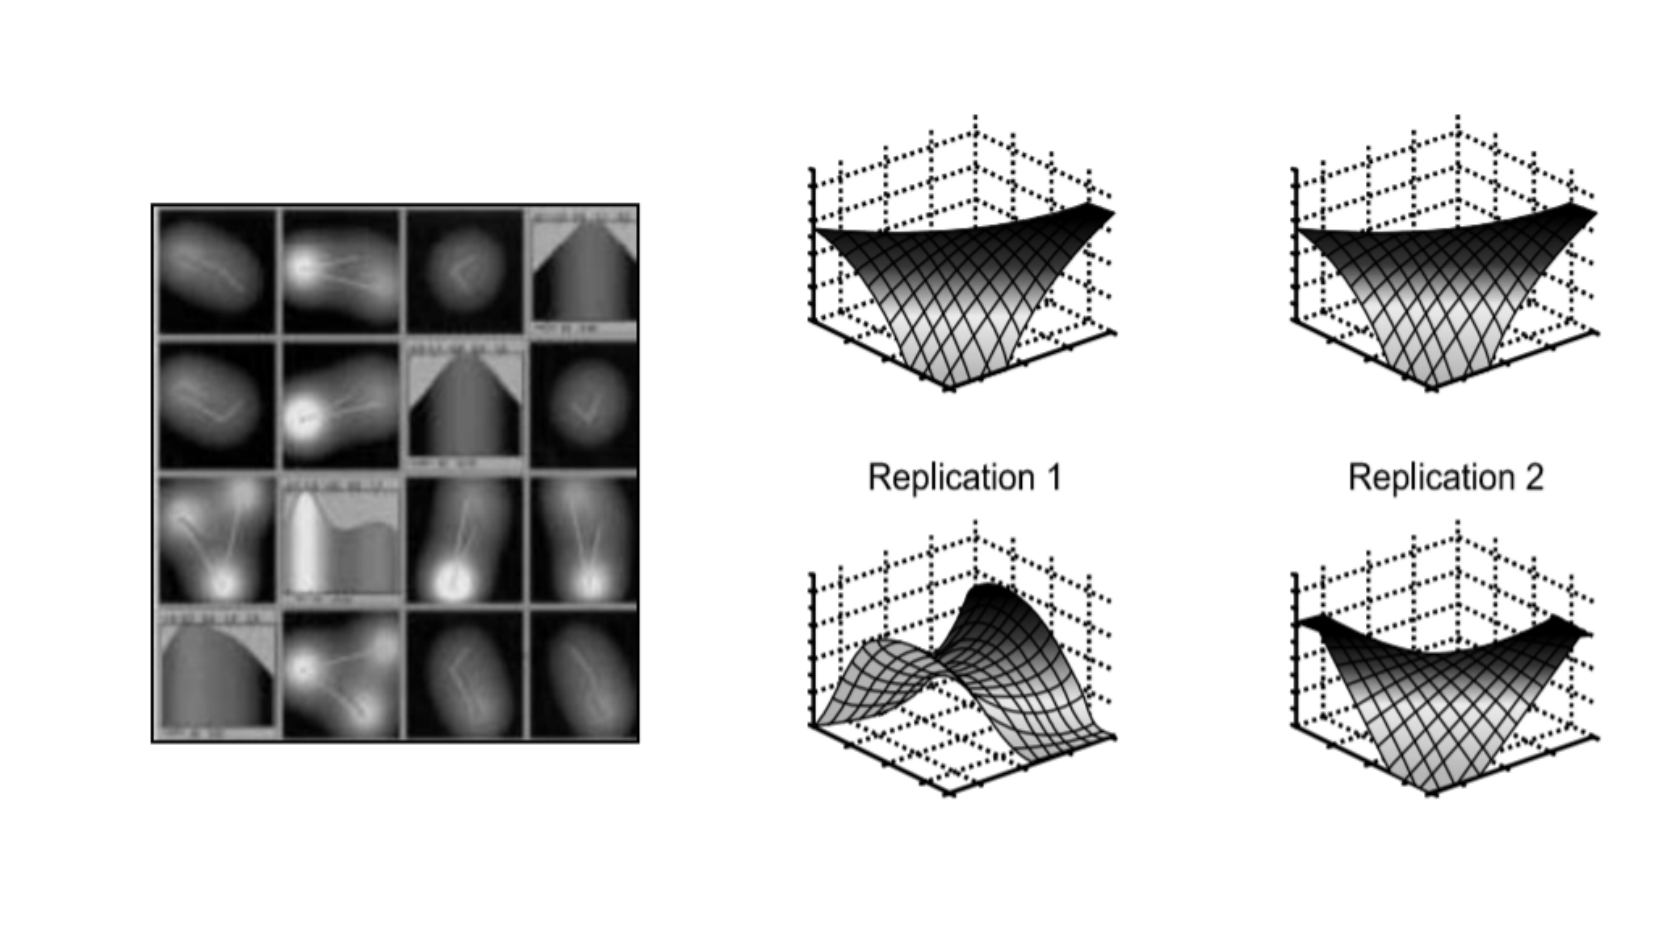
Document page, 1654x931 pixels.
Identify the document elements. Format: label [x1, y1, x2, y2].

picture [0, 106, 1654, 815]
